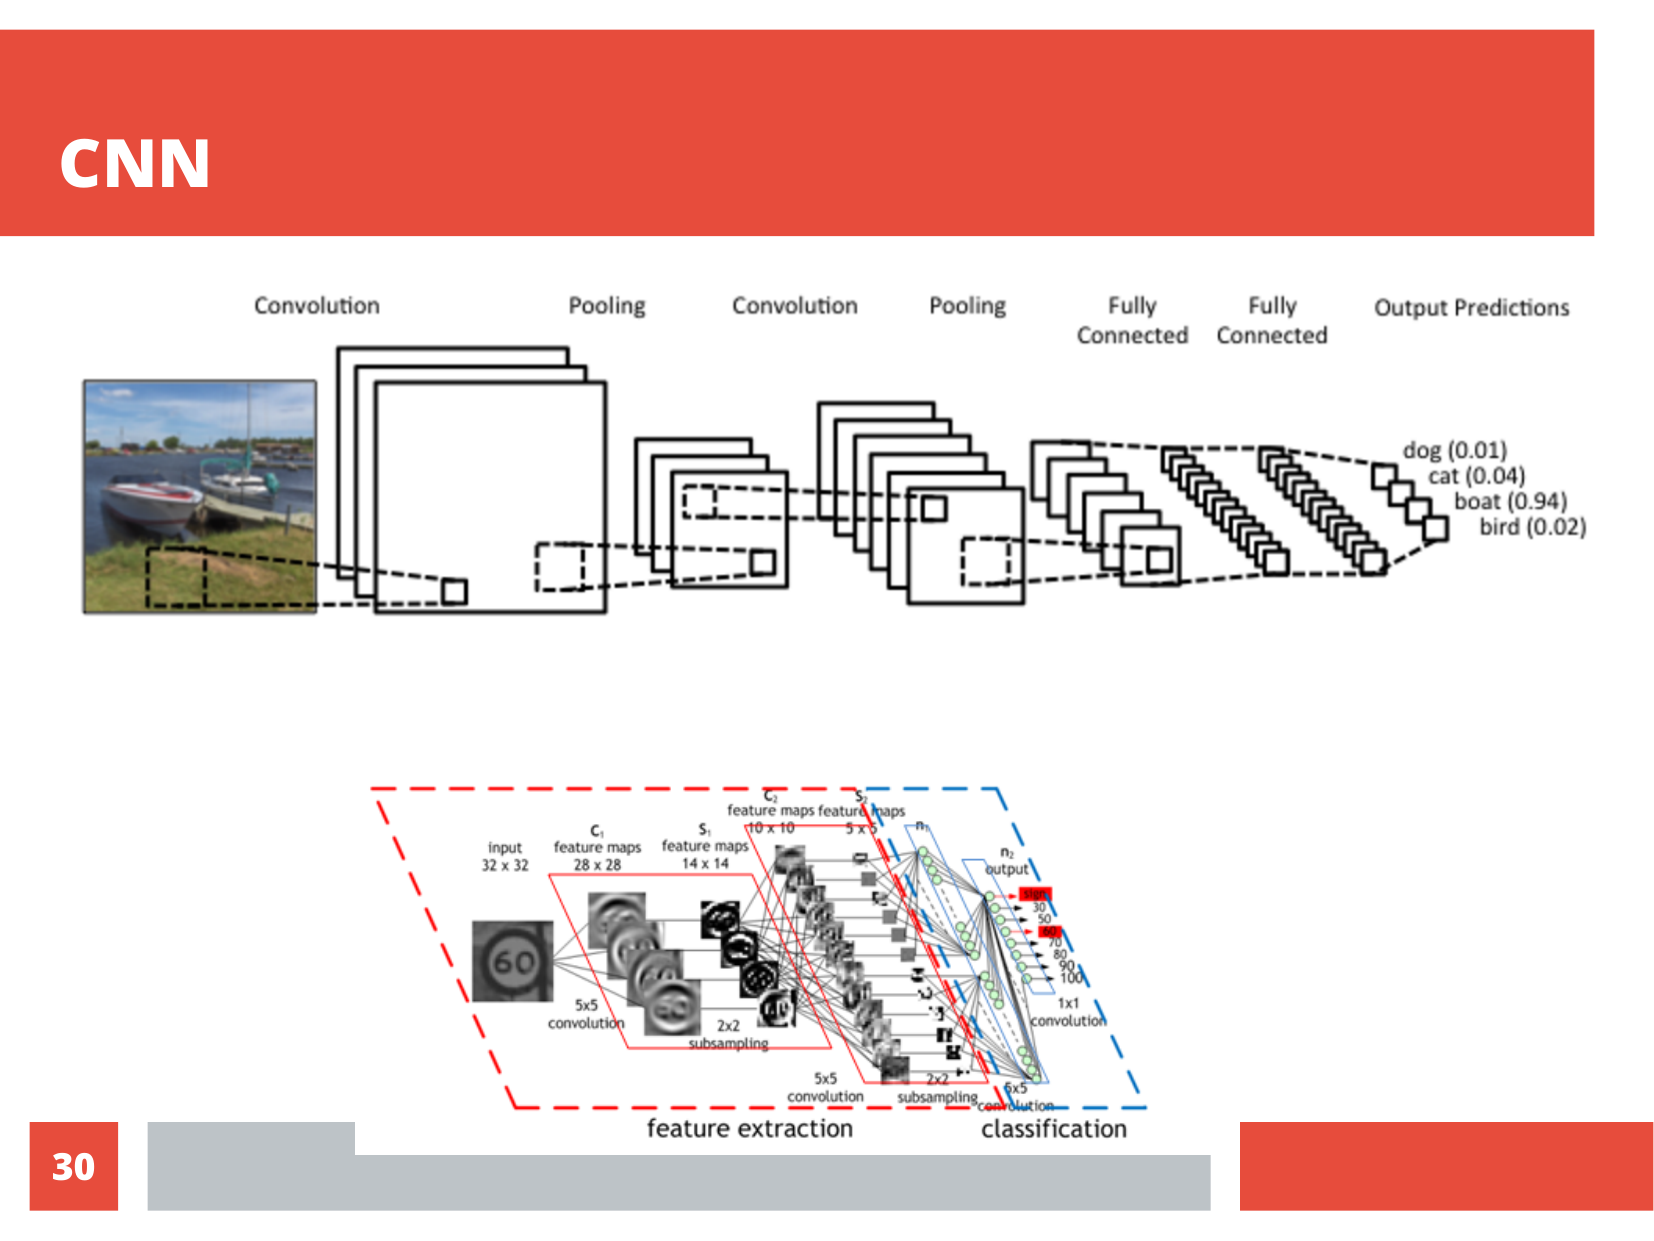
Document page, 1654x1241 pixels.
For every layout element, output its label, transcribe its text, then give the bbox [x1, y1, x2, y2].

title CNN [59, 59, 1595, 207]
picture [355, 759, 1231, 1156]
picture [5, 239, 1654, 690]
